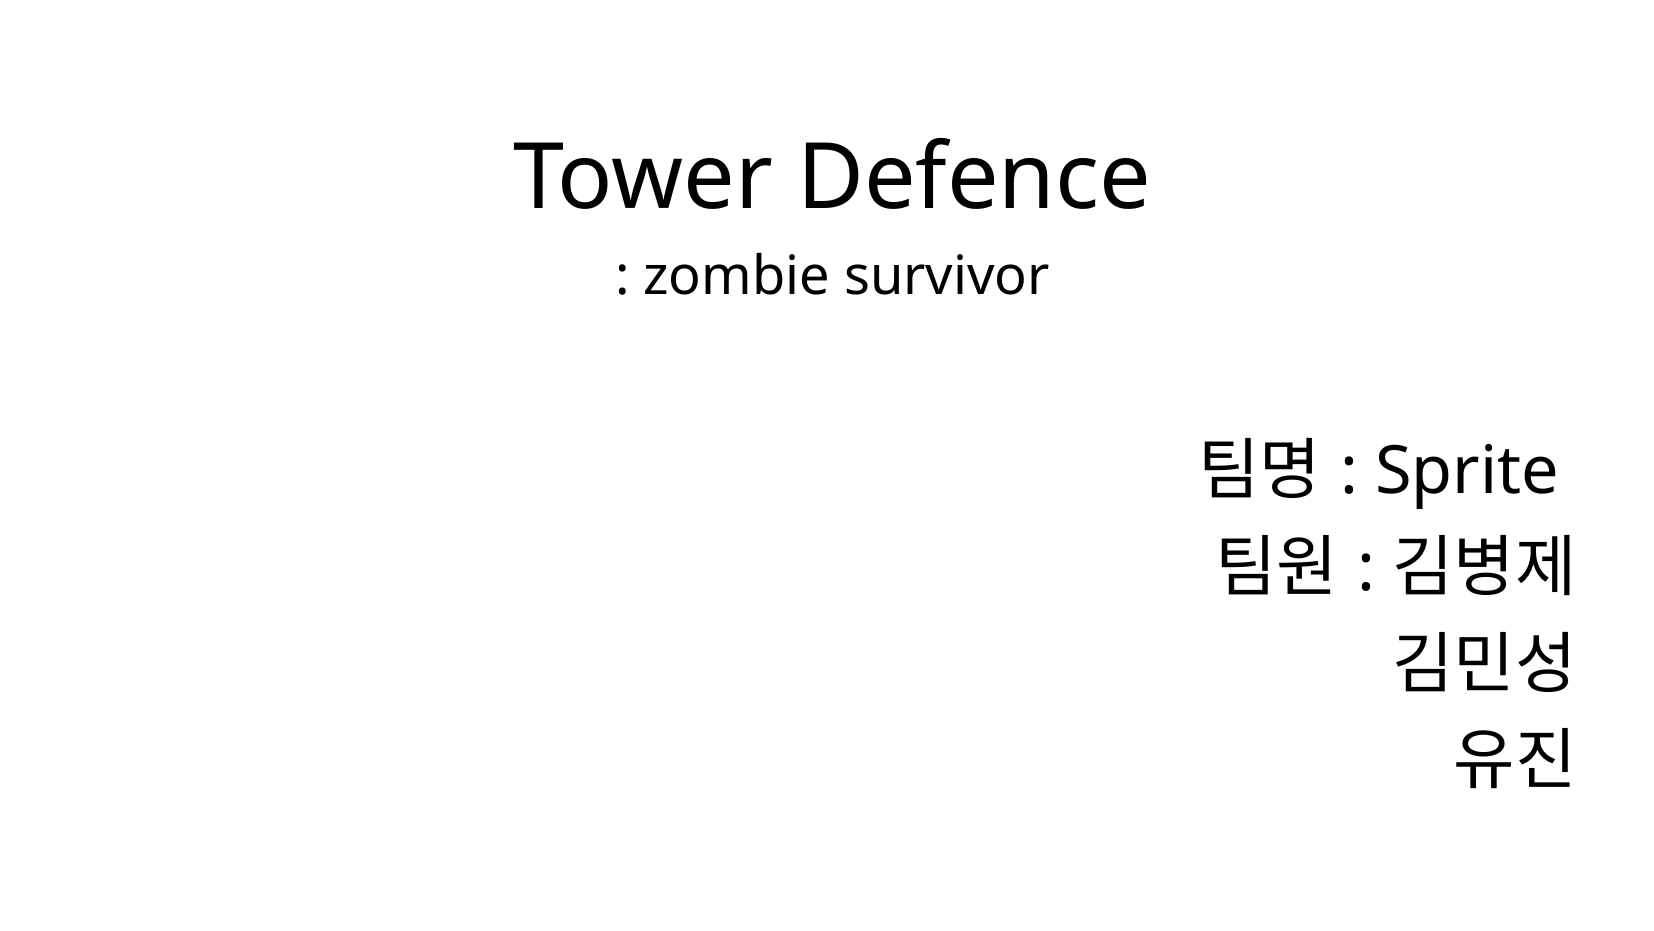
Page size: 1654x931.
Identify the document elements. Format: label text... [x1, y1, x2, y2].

title Tower Defence : zombie survivor [88, 113, 1577, 308]
subtitle 팀명 : Sprite 팀원 : 김병제 김민성 유진 [1062, 431, 1577, 788]
